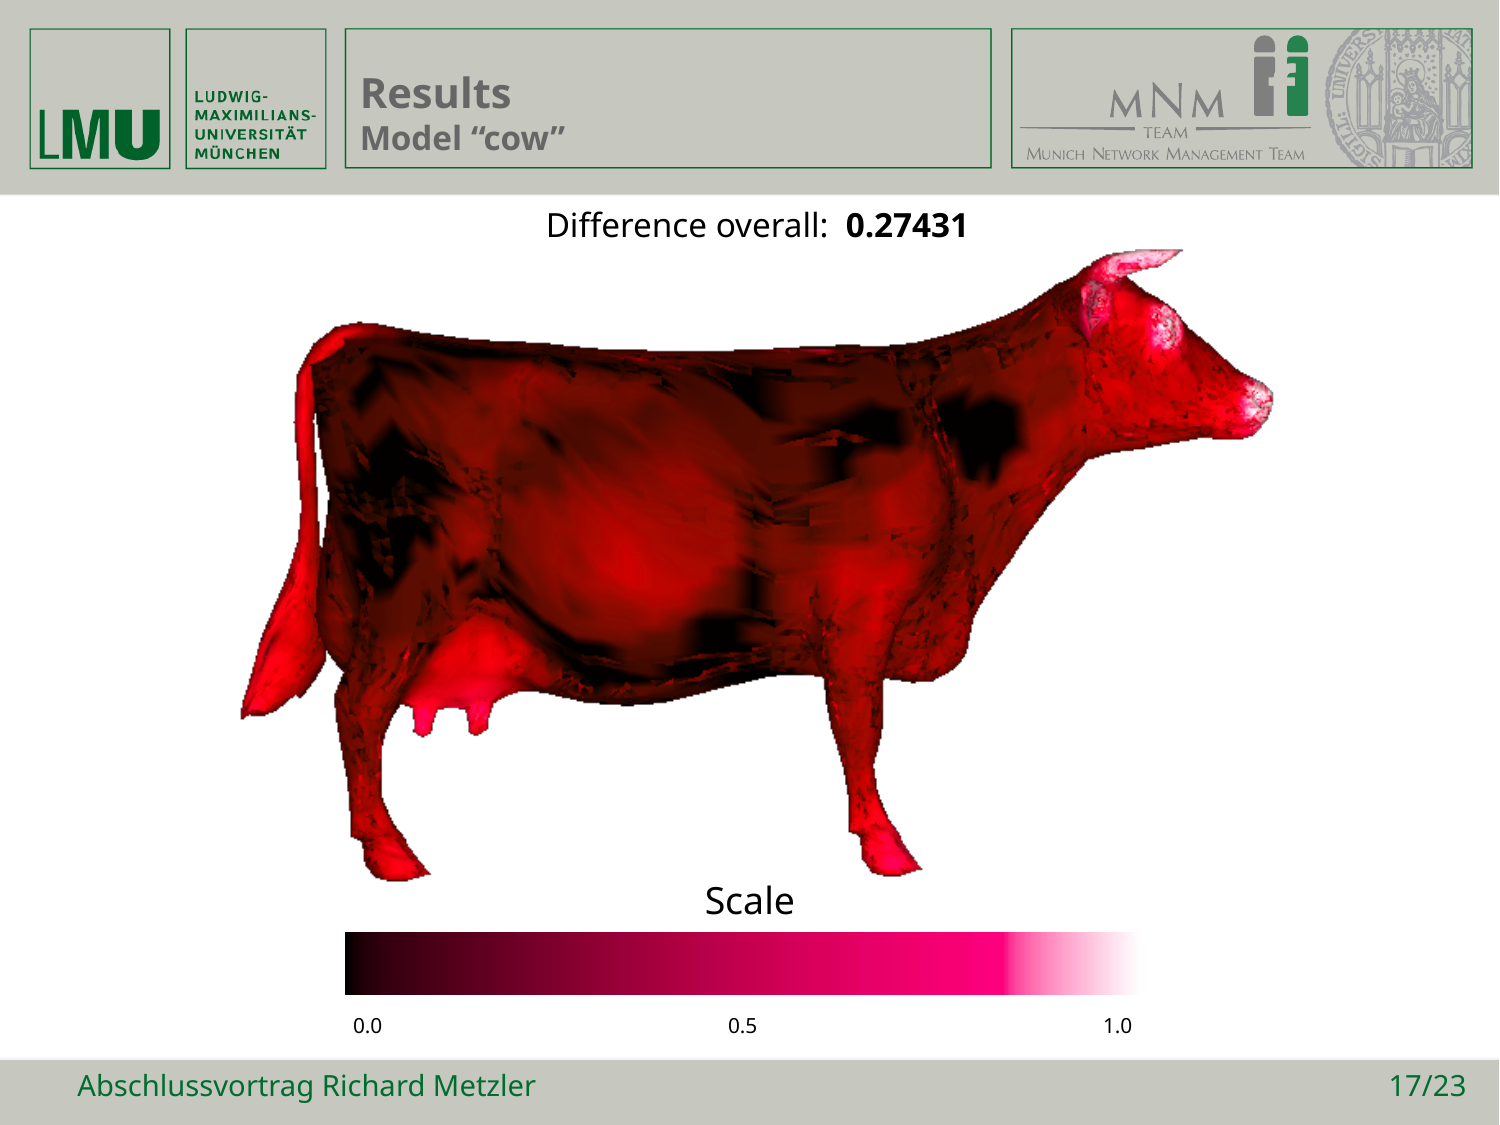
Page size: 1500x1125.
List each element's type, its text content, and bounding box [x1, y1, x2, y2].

picture [233, 245, 1288, 886]
text_box 0.0 0.5 1.0 [255, 1005, 1231, 1051]
text_box Scale [345, 886, 1156, 933]
text_box Difference overall: 0.27431 [0, 195, 1500, 271]
picture [0, 1058, 1499, 1125]
text_box 17/23 [1320, 1059, 1482, 1107]
text_box Results Model “cow” [345, 59, 986, 165]
picture [345, 933, 1141, 995]
picture [0, 0, 1499, 195]
text_box Abschlussvortrag Richard Metzler [62, 1059, 1245, 1107]
